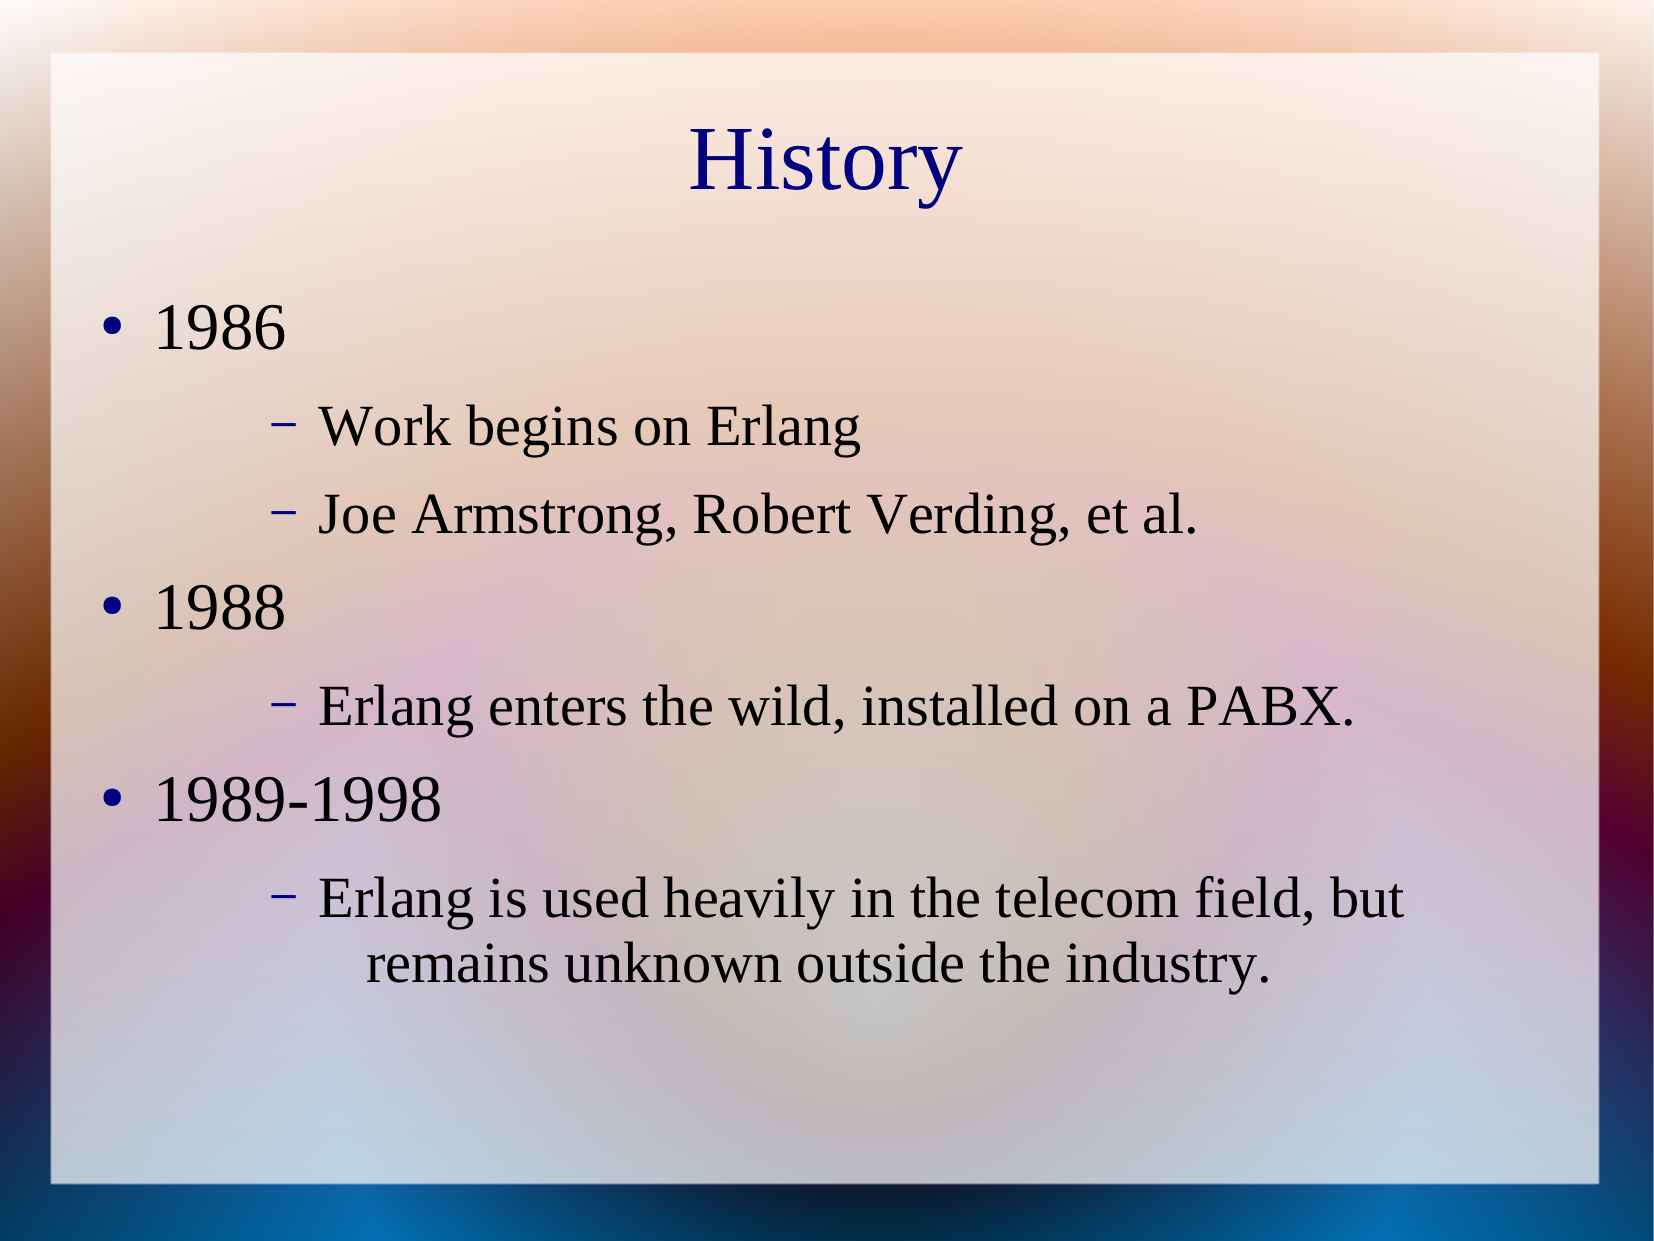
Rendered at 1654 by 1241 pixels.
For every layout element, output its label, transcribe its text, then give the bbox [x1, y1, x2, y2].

title History [82, 62, 1571, 256]
picture [0, 0, 1654, 1241]
list 1986 Work begins on Erlang Joe Armstrong, Robert Verding, et al. 1988 Erlang enters the wild, installed on a PABX. 1989-1998 Erlang is used heavily in the telecom field, but remains unknown outside the industry. [82, 290, 1571, 1094]
